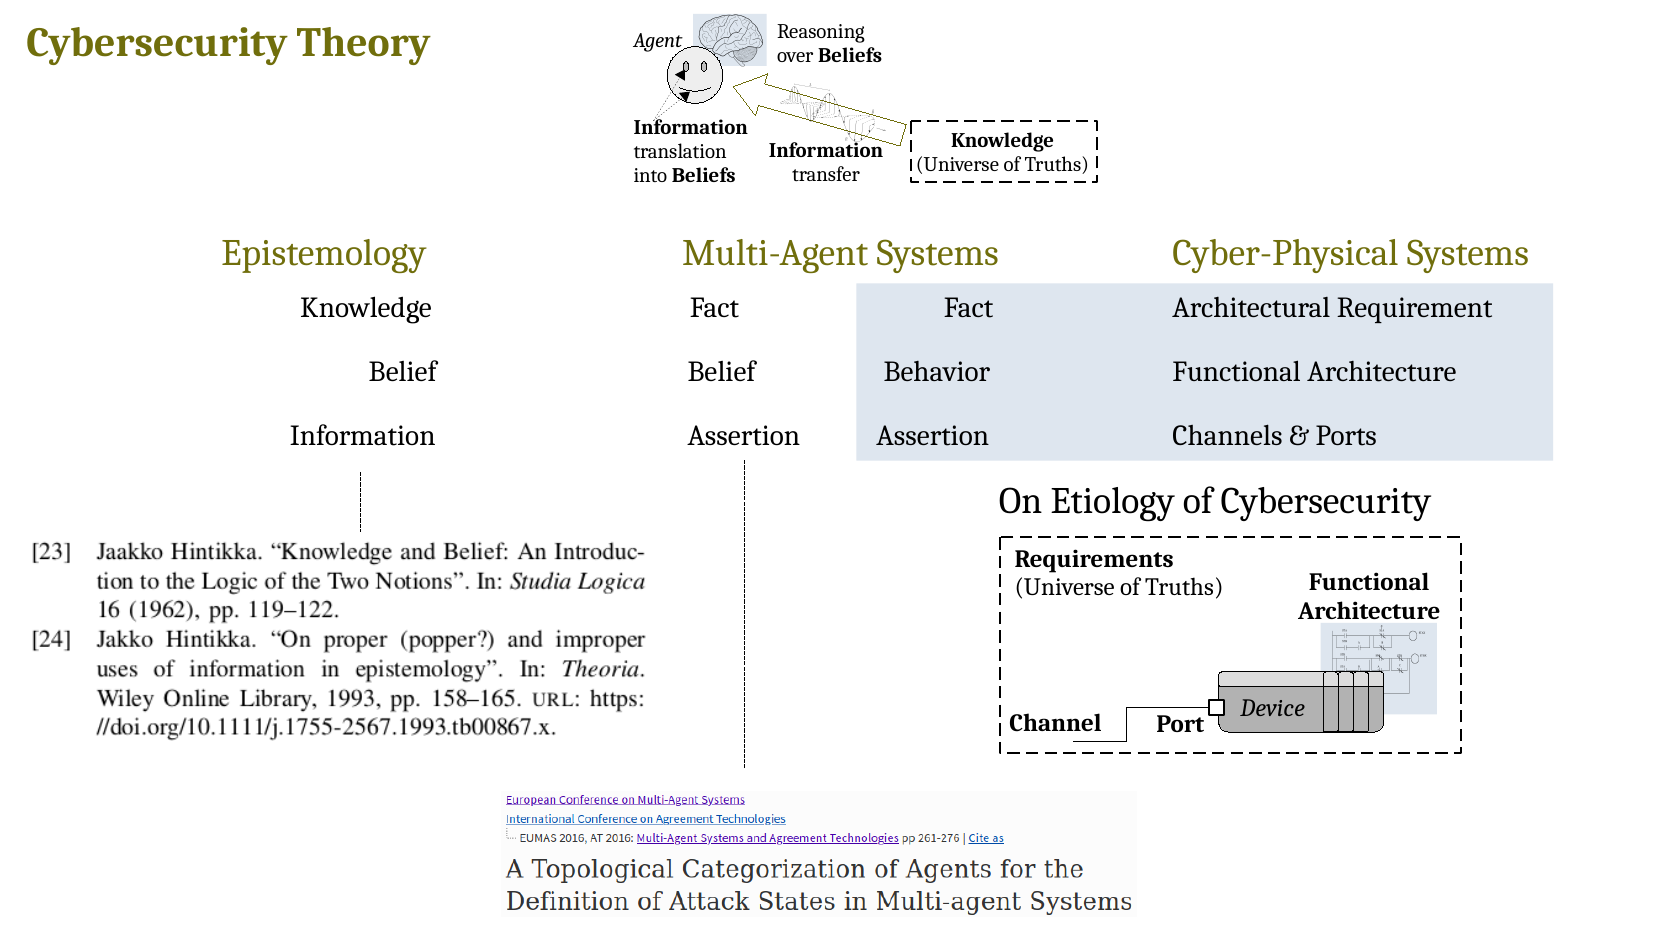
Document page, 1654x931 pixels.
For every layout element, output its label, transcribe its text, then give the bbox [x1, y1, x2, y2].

text_box [693, 13, 762, 21]
picture [29, 537, 653, 742]
text_box Cyber-Physical Systems [1157, 224, 1564, 284]
text_box Fact [675, 283, 757, 333]
text_box Belief [672, 347, 774, 397]
text_box [1228, 645, 1437, 733]
text_box Reasoning over Beliefs [762, 12, 916, 76]
picture [780, 83, 886, 130]
text_box Behavior [868, 347, 1011, 397]
text_box Requirements (Universe of Truths) [999, 537, 1246, 611]
text_box [1209, 645, 1353, 732]
text_box Channels & Ports [1157, 411, 1401, 461]
text_box Cybersecurity Theory [11, 12, 461, 76]
text_box [856, 283, 1554, 461]
text_box Channel [994, 701, 1140, 751]
text_box Information translation into Beliefs [618, 108, 768, 196]
text_box Assertion [861, 411, 1011, 461]
text_box Functional Architecture [1157, 347, 1484, 397]
text_box Information [274, 411, 455, 461]
text_box Agent [618, 21, 704, 61]
picture [1328, 645, 1429, 700]
text_box Knowledge (Universe of Truths) [901, 121, 1111, 185]
text_box Knowledge [285, 283, 455, 333]
text_box Epistemology [206, 224, 455, 284]
text_box [667, 48, 723, 104]
text_box Multi-Agent Systems [667, 224, 1027, 284]
text_box Architectural Requirement [1157, 283, 1522, 333]
picture [697, 14, 762, 67]
text_box Port [1141, 702, 1209, 707]
text_box Belief [353, 347, 455, 397]
text_box On Etiology of Cybersecurity [984, 472, 1471, 532]
text_box Device [1225, 686, 1327, 732]
text_box Fact [929, 283, 1011, 333]
picture [501, 791, 1137, 917]
text_box Functional Architecture [1283, 560, 1483, 645]
text_box Port [1141, 708, 1230, 754]
text_box Assertion [672, 411, 822, 461]
text_box Information transfer [753, 130, 902, 195]
